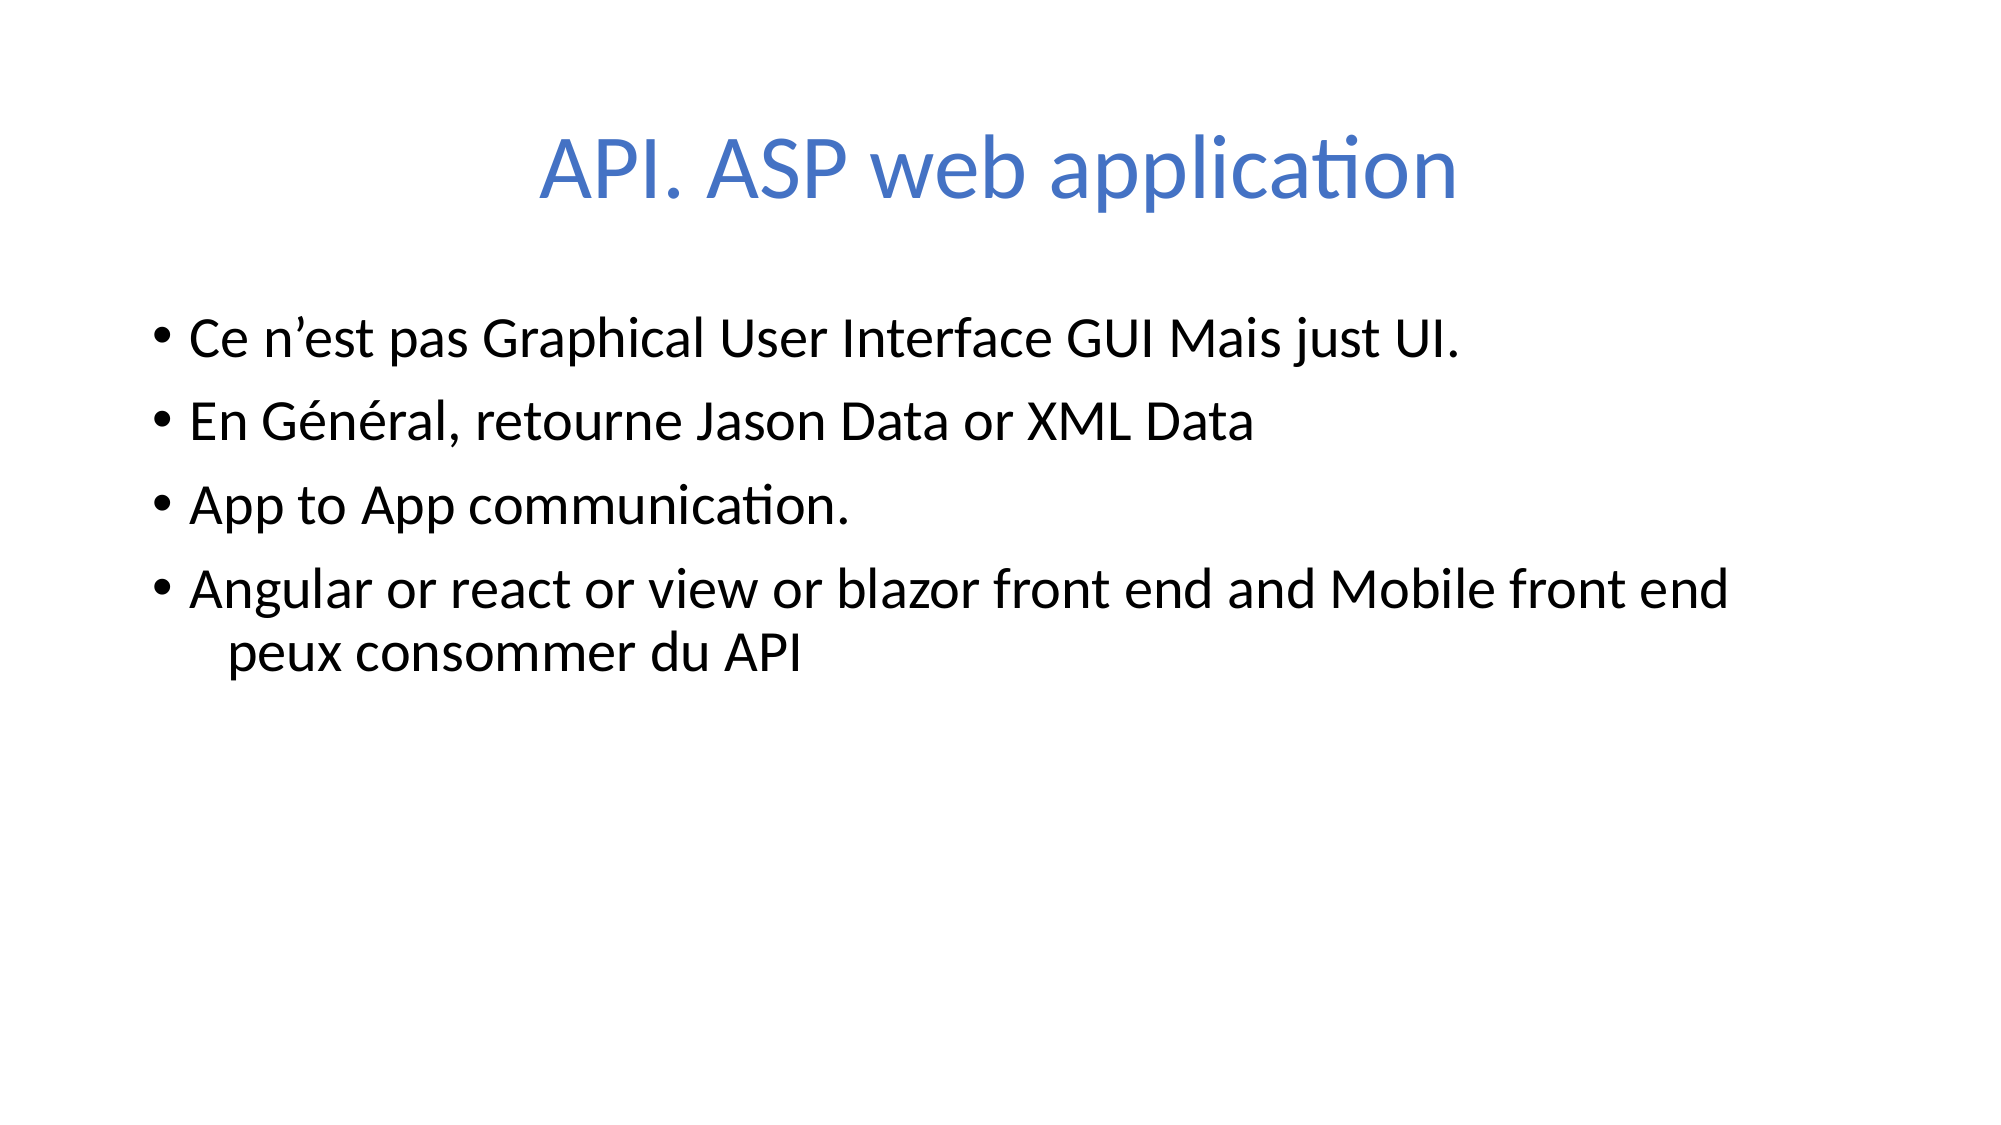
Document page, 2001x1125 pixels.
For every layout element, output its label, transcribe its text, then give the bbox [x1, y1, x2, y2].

list Ce n’est pas Graphical User Interface GUI Mais just UI. En Général, retourne Jason Data or XML Data App to App communication. Angular or react or view or blazor front end and Mobile front end peux consommer du API [137, 299, 1863, 1014]
title API. ASP web application [137, 59, 1863, 278]
